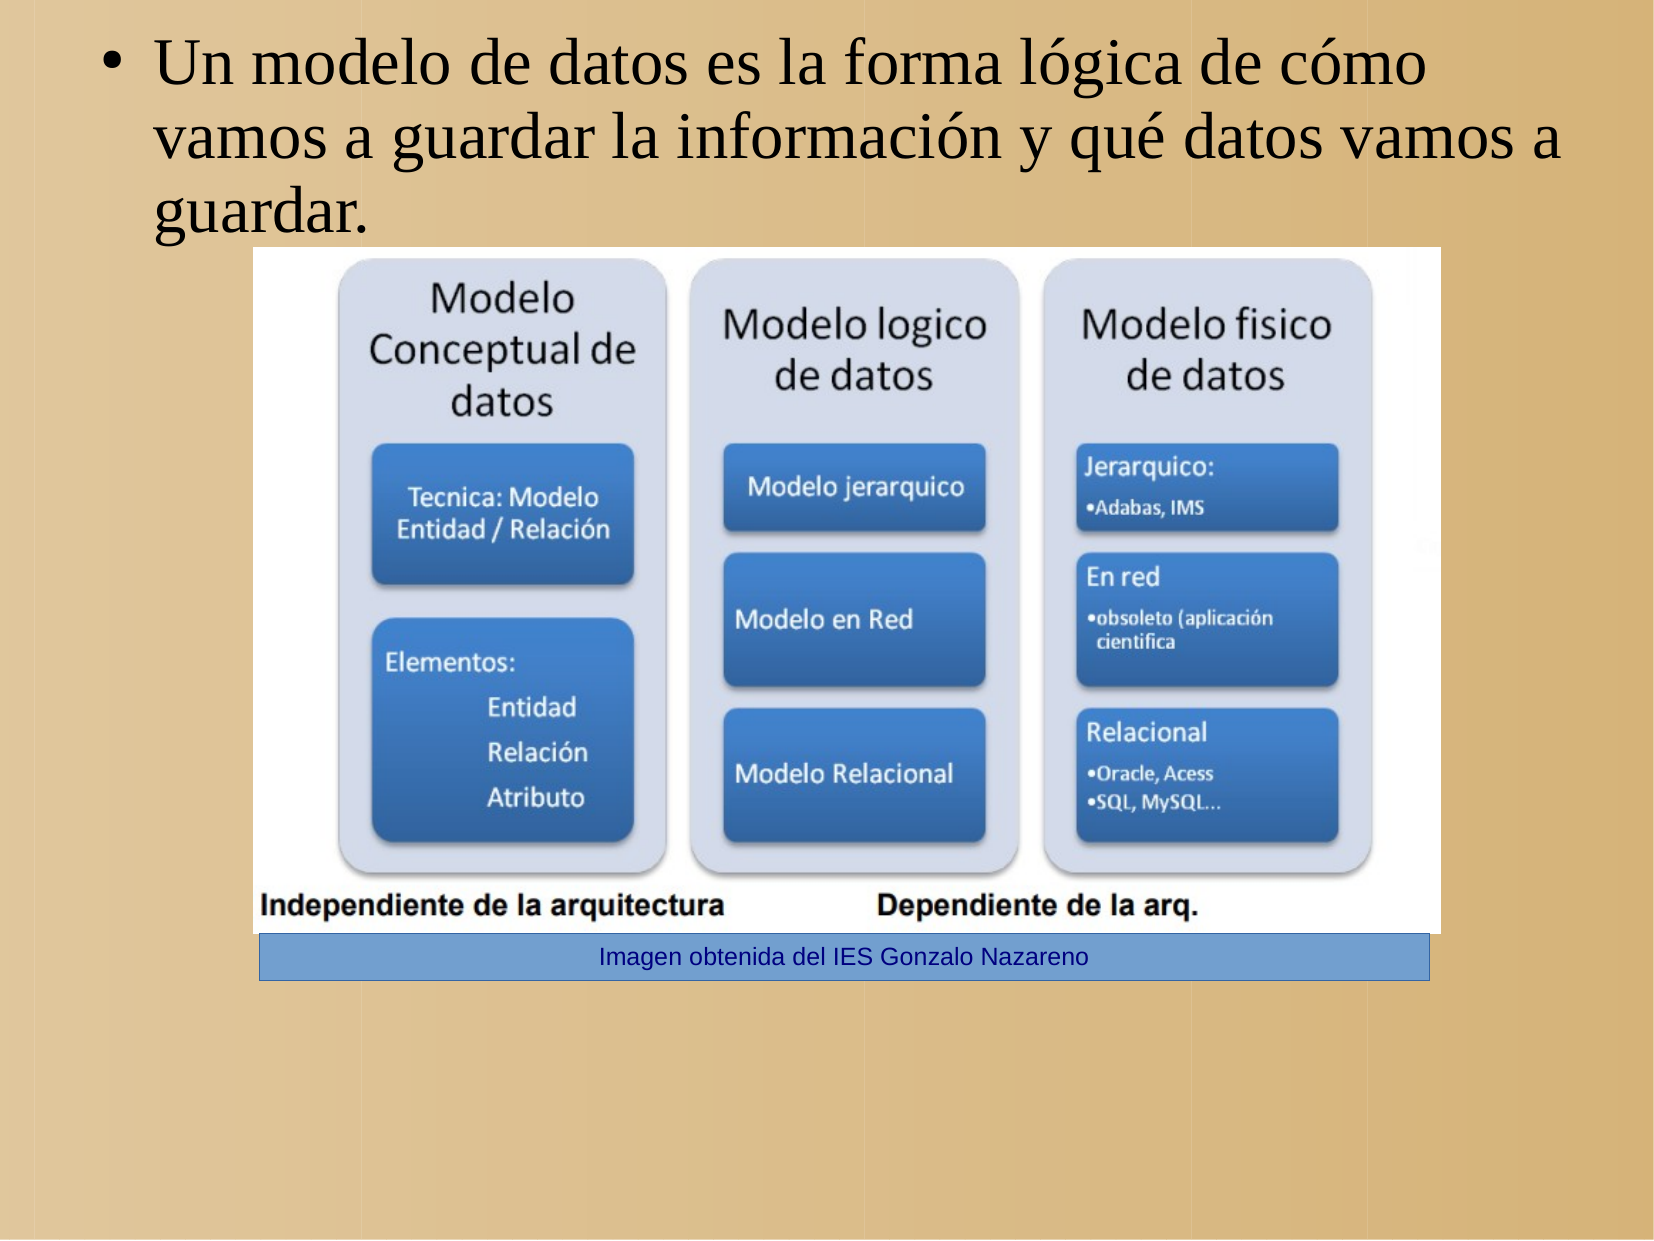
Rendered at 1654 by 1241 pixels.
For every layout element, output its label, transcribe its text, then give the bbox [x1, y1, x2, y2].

list Un modelo de datos es la forma lógica de cómo vamos a guardar la información y qué datos vamos a guardar. [82, 24, 1571, 745]
picture [253, 247, 1441, 934]
text_box Imagen obtenida del IES Gonzalo Nazareno [259, 933, 1430, 981]
